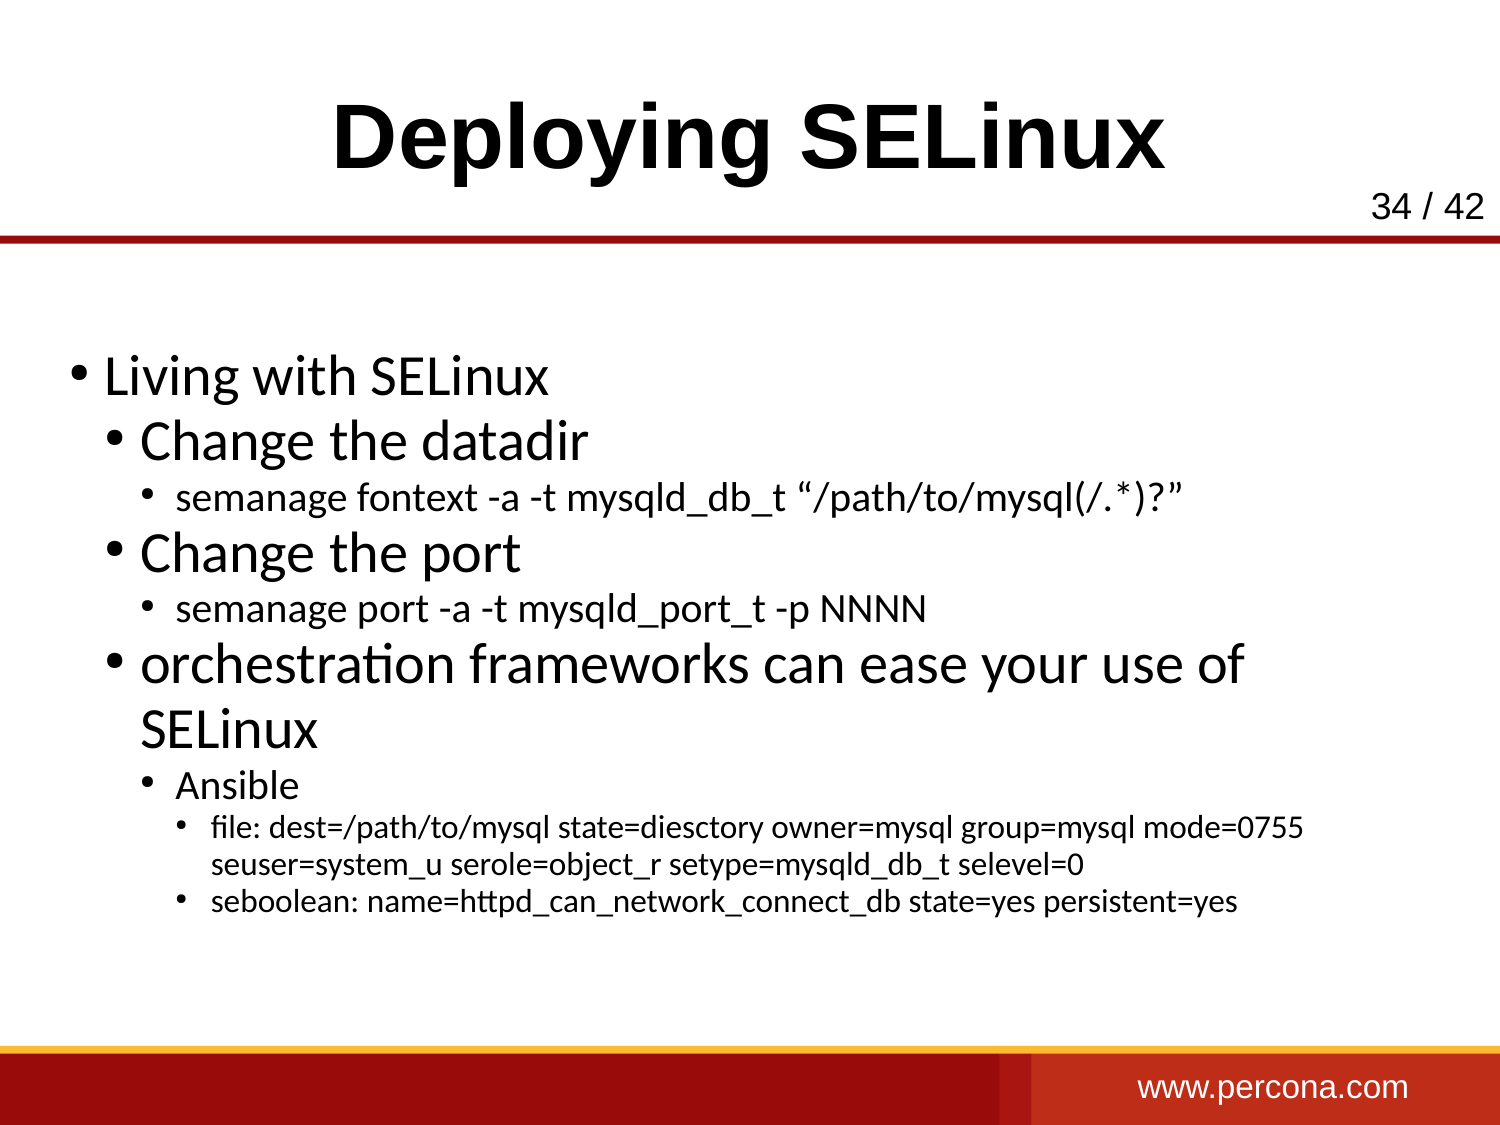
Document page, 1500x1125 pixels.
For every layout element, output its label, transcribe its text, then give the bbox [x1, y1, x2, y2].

text_box Living with SELinux Change the datadir semanage fontext -a -t mysqld_db_t “/path/to/mysql(/.*)?” Change the port semanage port -a -t mysqld_port_t -p NNNN orchestration frameworks can ease your use of SELinux Ansible file: dest=/path/to/mysql state=diesctory owner=mysql group=mysql mode=0755 seuser=system_u serole=object_r setype=mysqld_db_t selevel=0 seboolean: name=httpd_can_network_connect_db state=yes persistent=yes [69, 269, 1419, 1012]
text_box Deploying SELinux [74, 44, 1425, 232]
